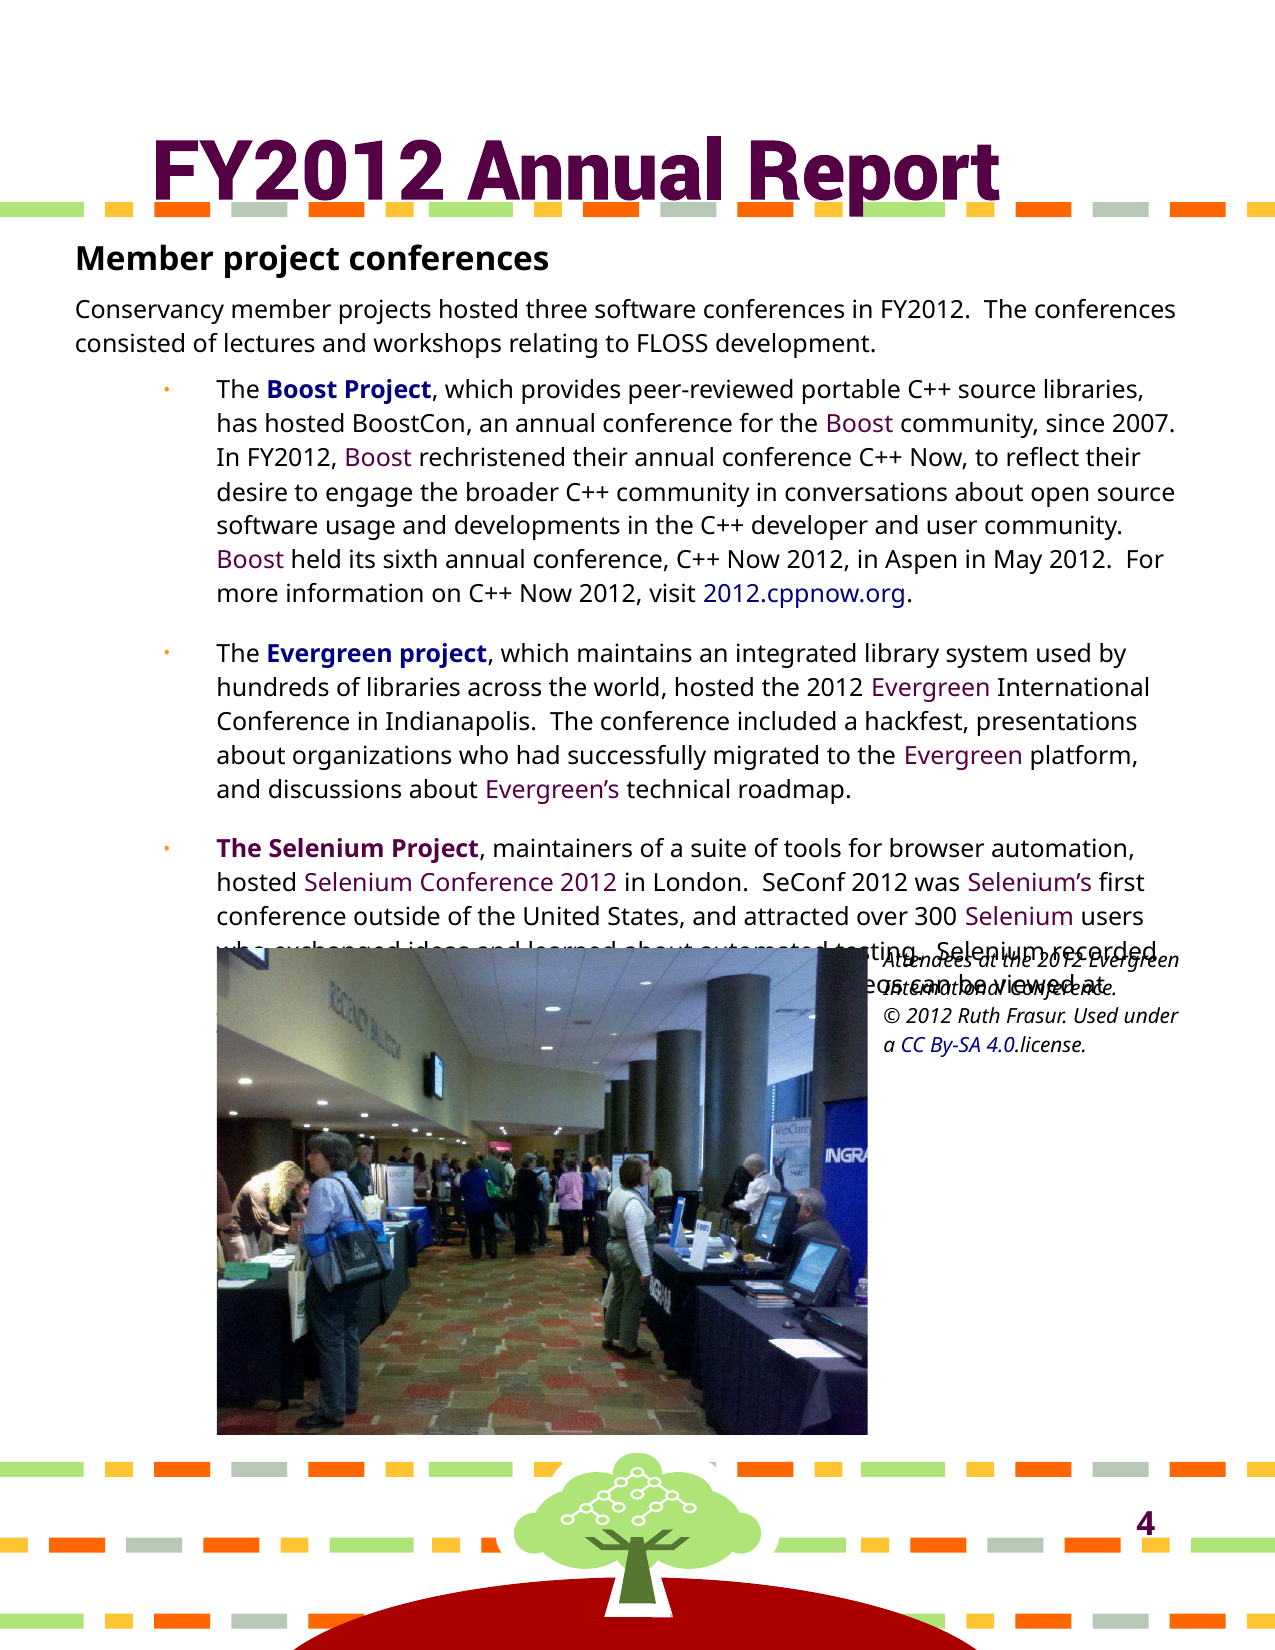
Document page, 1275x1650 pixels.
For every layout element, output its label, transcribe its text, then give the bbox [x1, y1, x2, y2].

text_box Attendees at the 2012 Evergreen International Conference. © 2012 Ruth Frasur. Used under a CC By-SA 4.0.license. [868, 937, 1195, 1055]
list Member project conferences Conservancy member projects hosted three software conferences in FY2012. The conferences consisted of lectures and workshops relating to FLOSS development. The Boost Project, which provides peer-reviewed portable C++ source libraries, has hosted BoostCon, an annual conference for the Boost community, since 2007. In FY2012, Boost rechristened their annual conference C++ Now, to reflect their desire to engage the broader C++ community in conversations about open source software usage and developments in the C++ developer and user community. Boost held its sixth annual conference, C++ Now 2012, in Aspen in May 2012. For more information on C++ Now 2012, visit 2012.cppnow.org. The Evergreen project, which maintains an integrated library system used by hundreds of libraries across the world, hosted the 2012 Evergreen International Conference in Indianapolis. The conference included a hackfest, presentations about organizations who had successfully migrated to the Evergreen platform, and discussions about Evergreen’s technical roadmap. The Selenium Project, maintainers of a suite of tools for browser automation, hosted Selenium Conference 2012 in London. SeConf 2012 was Selenium’s first conference outside of the United States, and attracted over 300 Selenium users who exchanged ideas and learned about automated testing. Selenium recorded and archived all of sessions for the public’s benefit. Videos can be viewed at youtube.com/seleniumconf. [74, 234, 1186, 1450]
picture [216, 948, 868, 1435]
